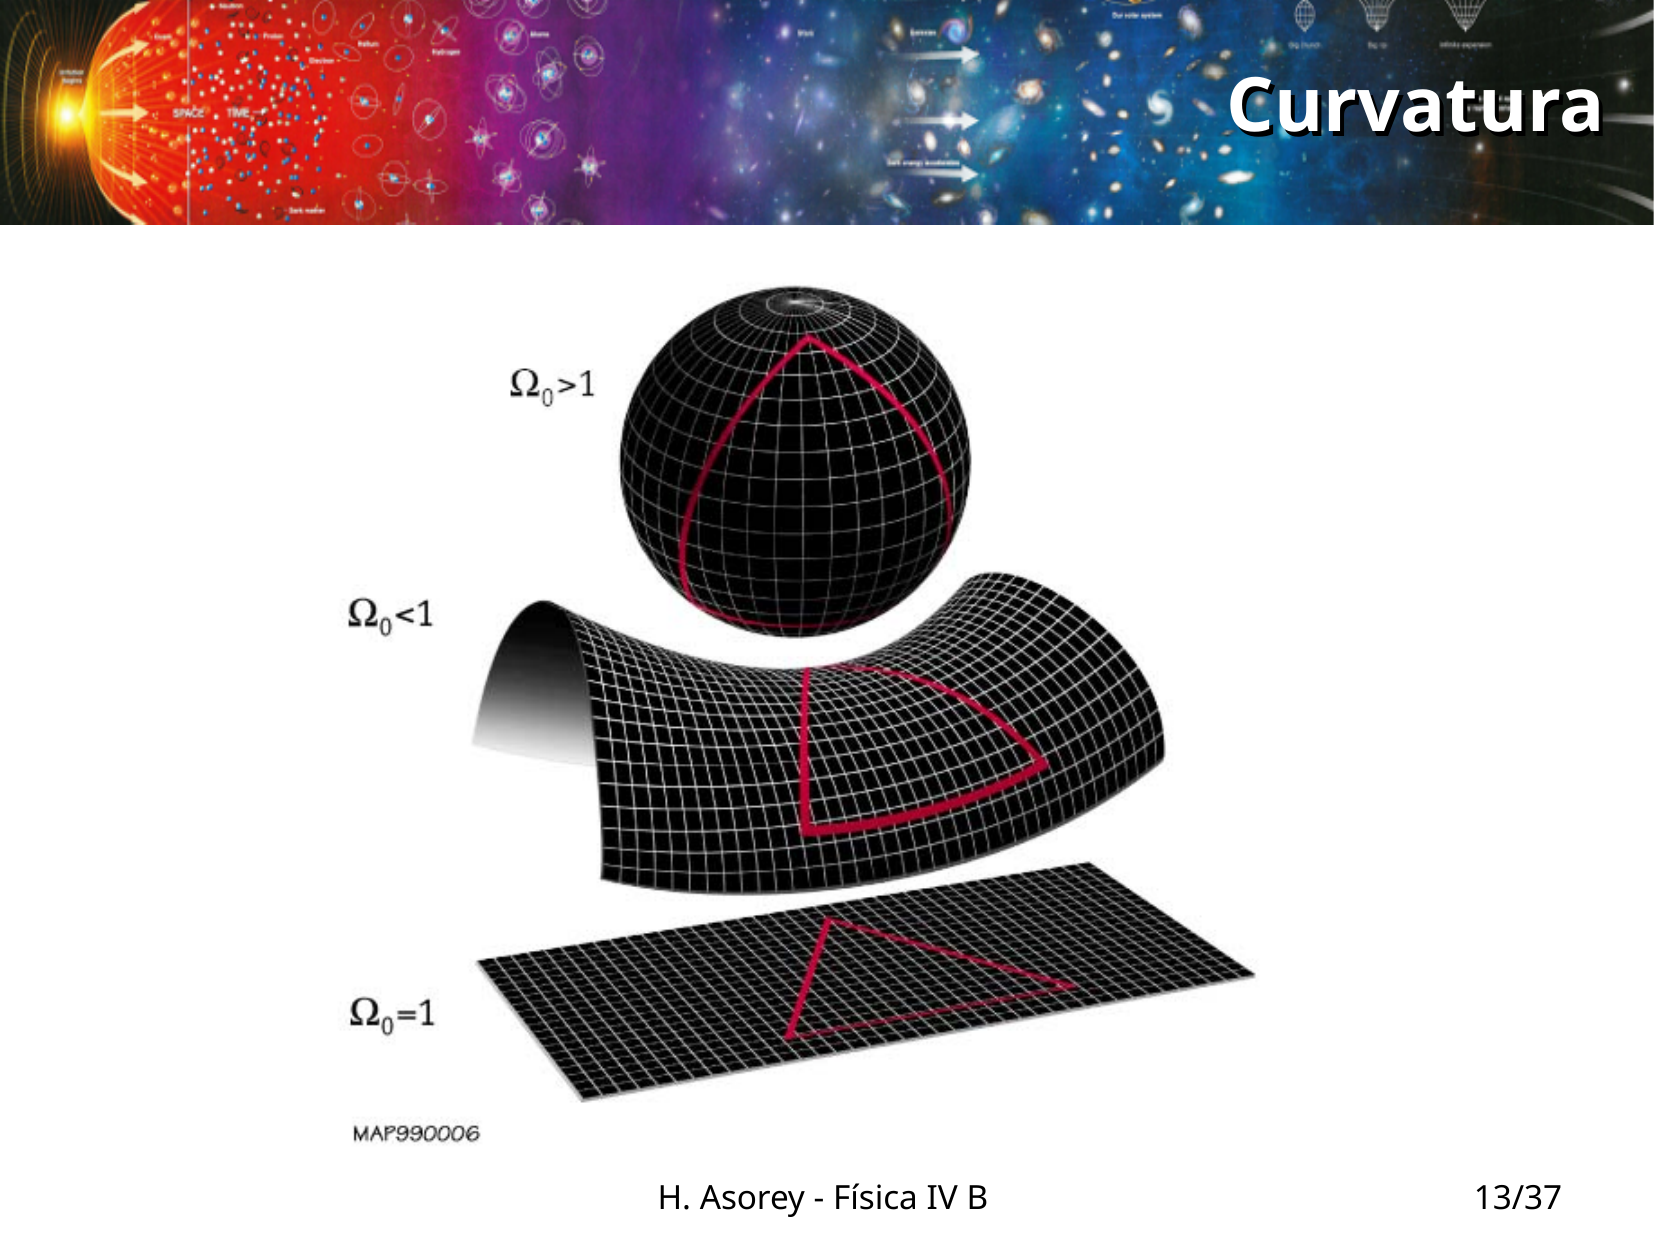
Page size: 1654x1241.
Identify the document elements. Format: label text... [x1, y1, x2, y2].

picture [0, 0, 1654, 225]
picture [324, 254, 1326, 1156]
title Curvatura [45, 15, 1606, 191]
